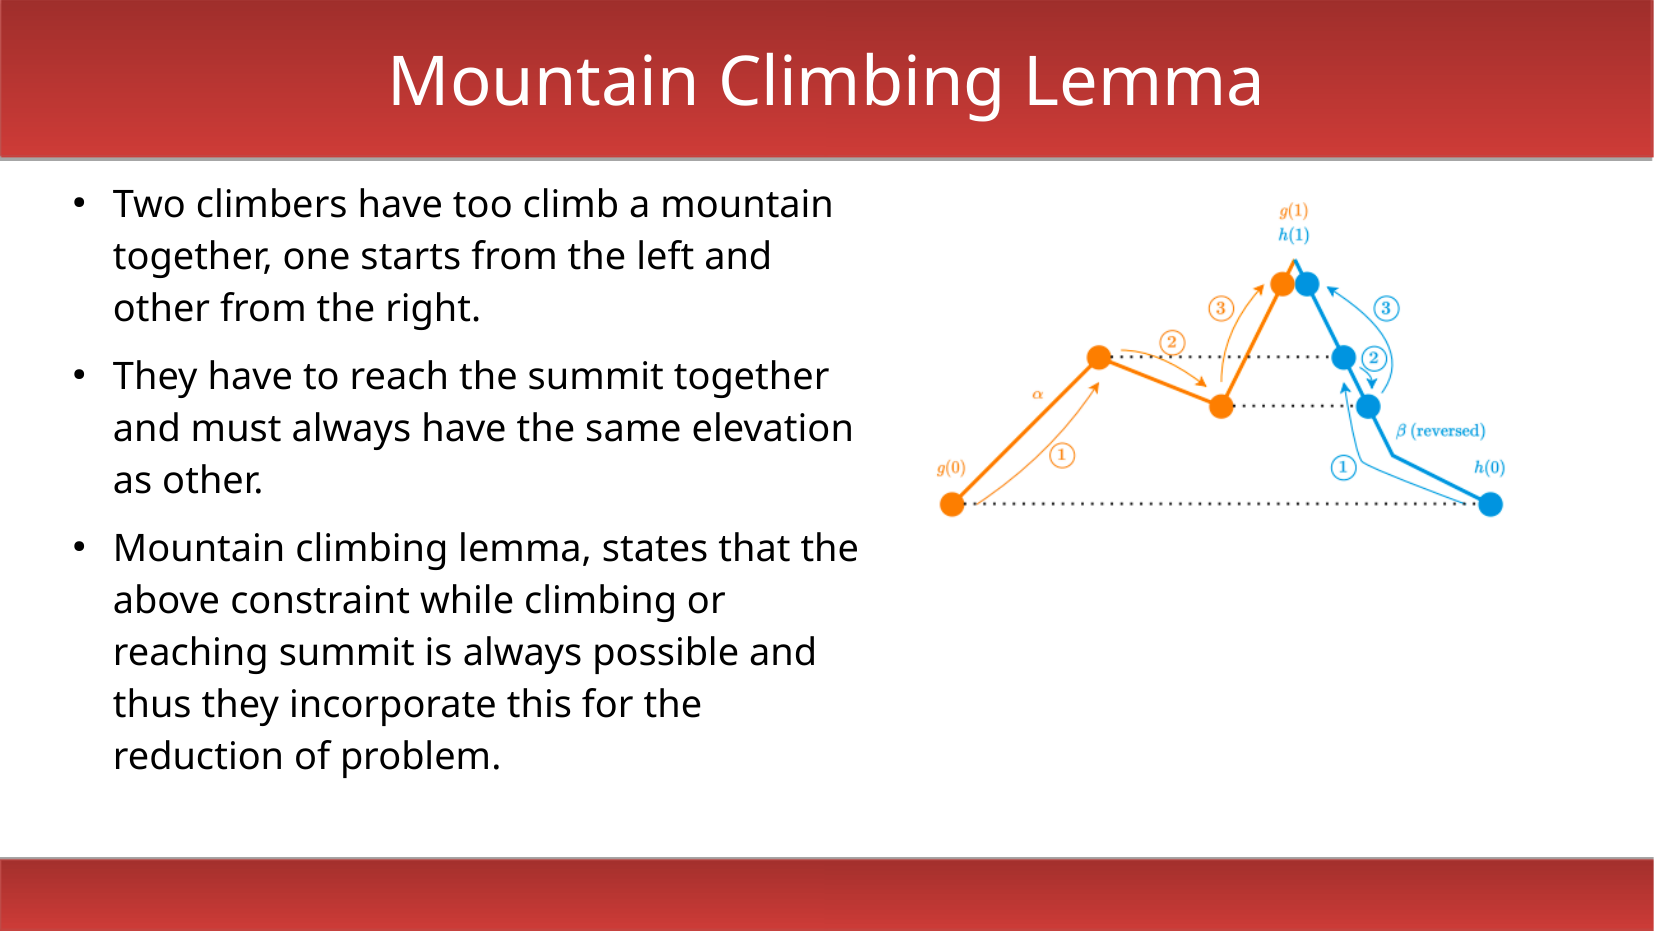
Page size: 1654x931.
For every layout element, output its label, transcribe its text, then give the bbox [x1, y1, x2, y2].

picture [871, 187, 1613, 526]
list Two climbers have too climb a mountain together, one starts from the left and other from the right. They have to reach the summit together and must always have the same elevation as other. Mountain climbing lemma, states that the above constraint while climbing or reaching summit is always possible and thus they incorporate this for the reduction of problem. [59, 177, 863, 792]
picture [0, 857, 1654, 931]
picture [0, 0, 1654, 161]
title Mountain Climbing Lemma [59, 23, 1595, 133]
